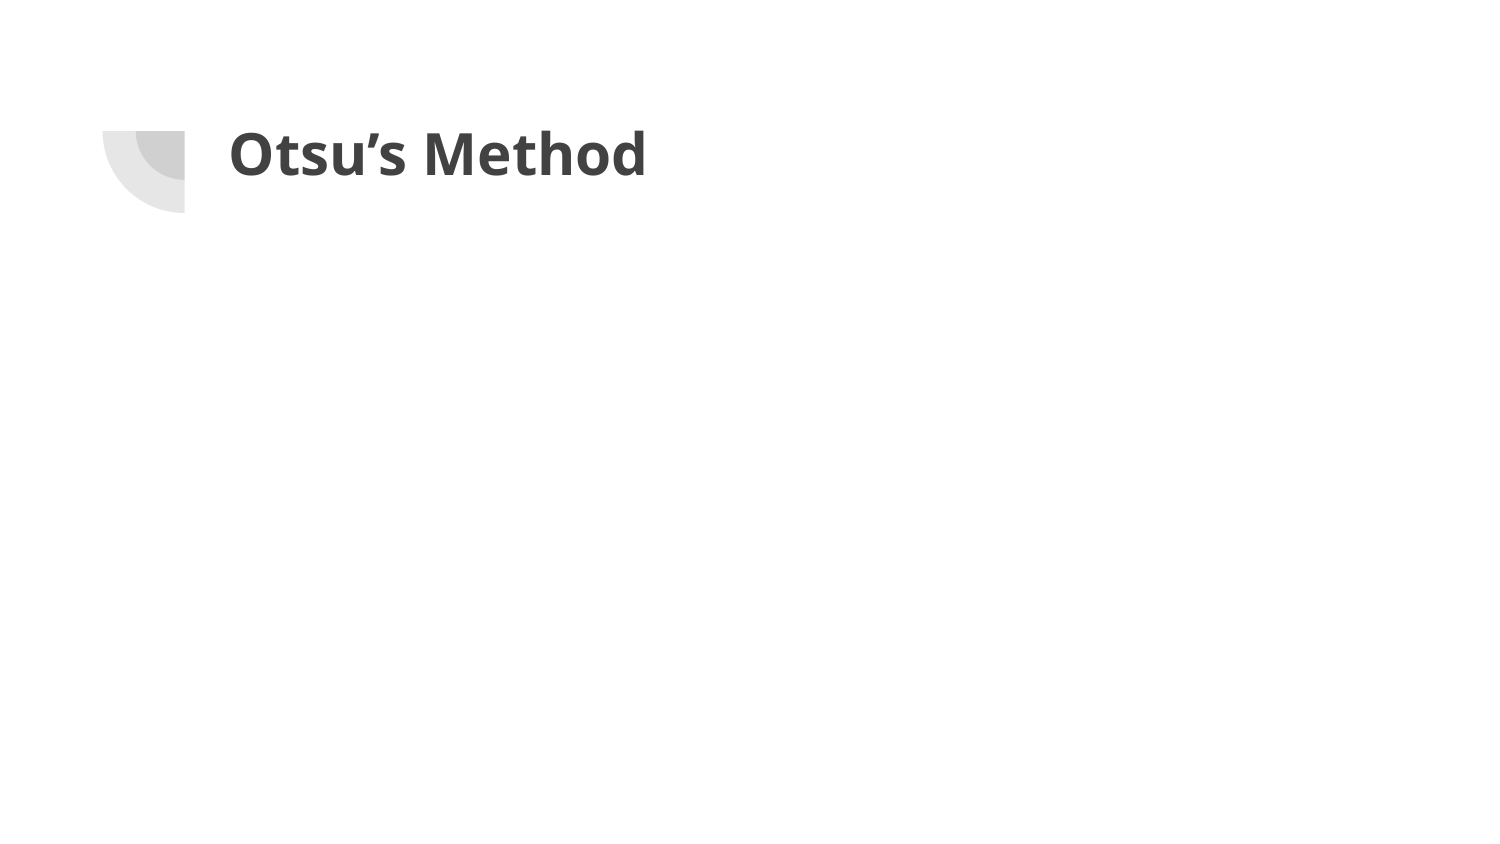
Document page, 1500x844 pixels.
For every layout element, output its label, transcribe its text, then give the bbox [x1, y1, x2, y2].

title Otsu’s Method [213, 98, 1368, 263]
